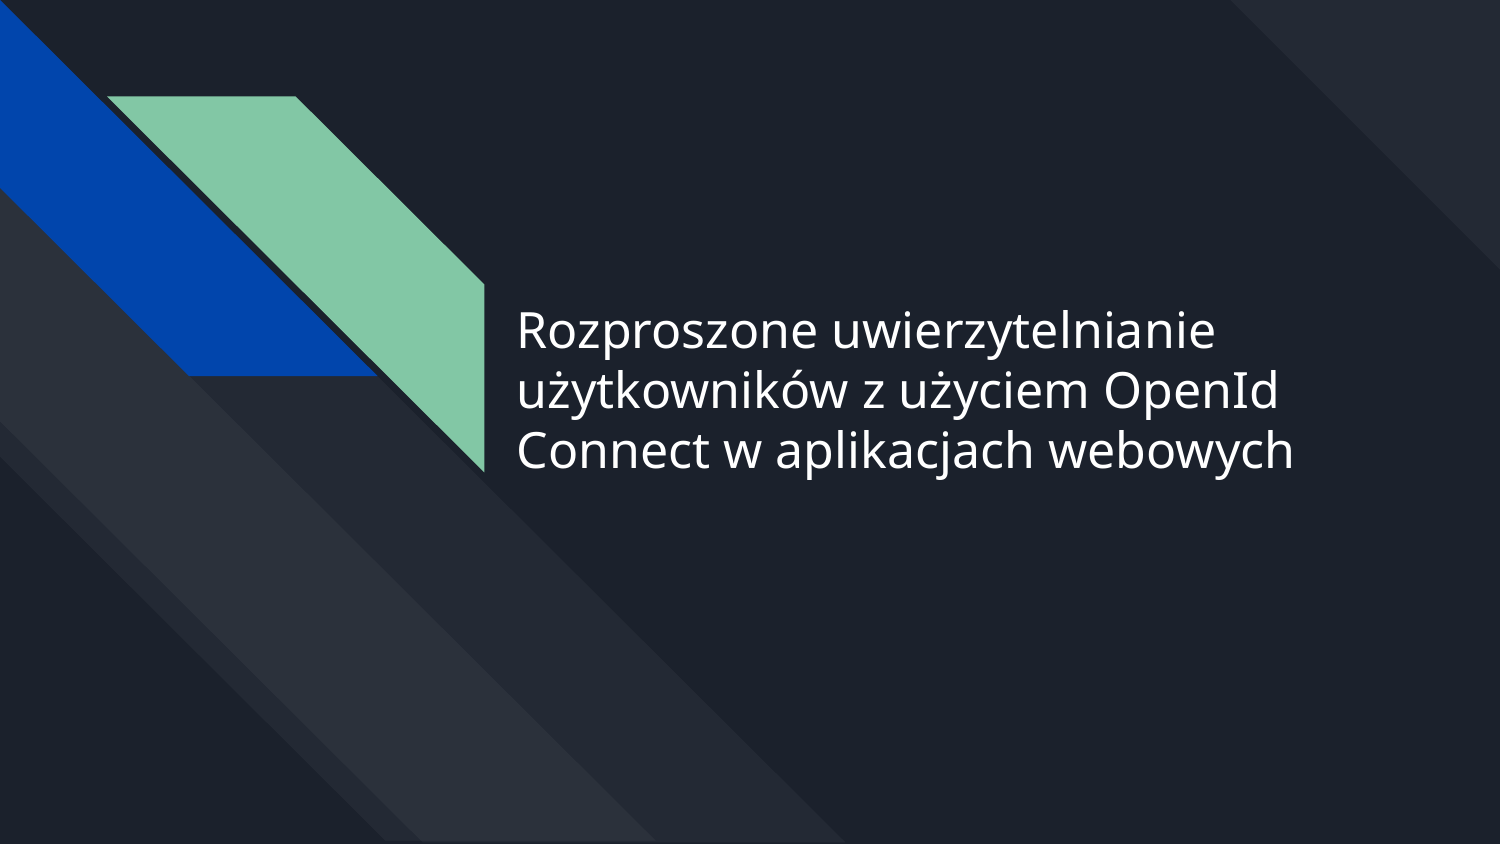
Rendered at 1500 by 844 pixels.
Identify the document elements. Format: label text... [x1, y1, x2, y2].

title Rozproszone uwierzytelnianie użytkowników z użyciem OpenId Connect w aplikacjach webowych [501, 283, 1404, 518]
